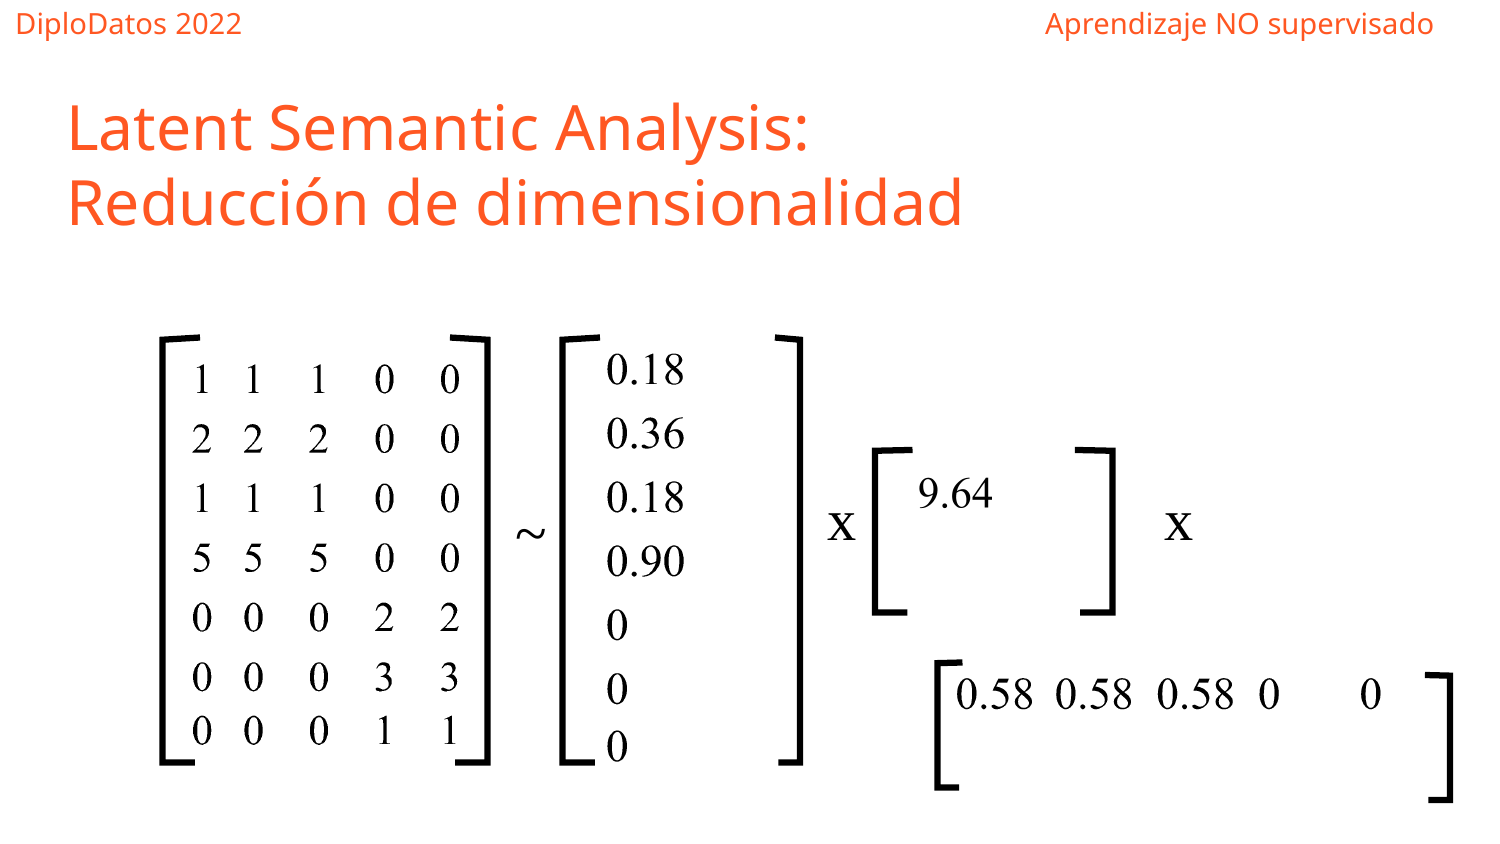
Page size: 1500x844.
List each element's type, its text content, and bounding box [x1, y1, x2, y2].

text_box x [1149, 474, 1210, 561]
picture [587, 337, 792, 791]
picture [174, 349, 514, 772]
picture [937, 662, 1454, 813]
text_box x [812, 474, 872, 561]
title Latent Semantic Analysis: Reducción de dimensionalidad [51, 72, 1449, 167]
picture [900, 462, 1000, 559]
text_box ~ [500, 487, 563, 573]
